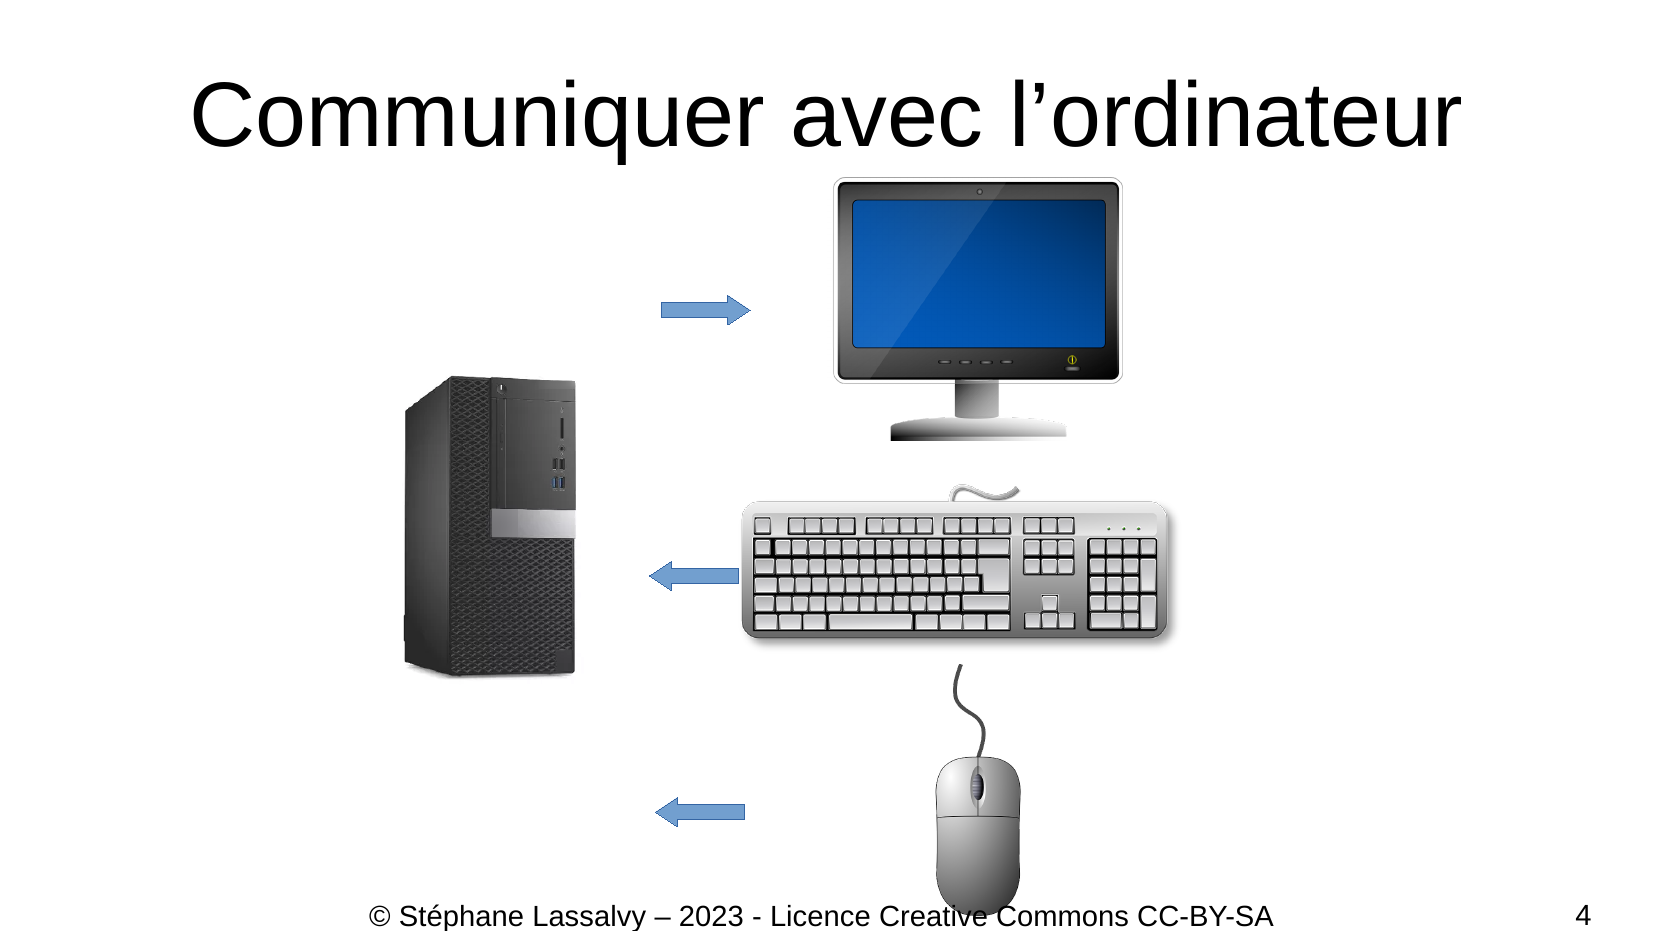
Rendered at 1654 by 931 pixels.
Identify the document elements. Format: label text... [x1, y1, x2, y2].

title Communiquer avec l’ordinateur [82, 37, 1571, 193]
text_box © Stéphane Lassalvy – 2023 - Licence Creative Commons CC-BY-SA [354, 893, 1300, 931]
text_box [661, 295, 751, 325]
text_box <numéro> [1560, 891, 1654, 931]
text_box [649, 561, 739, 591]
picture [738, 457, 1182, 893]
picture [300, 359, 680, 739]
text_box [655, 797, 745, 827]
picture [827, 177, 1123, 441]
